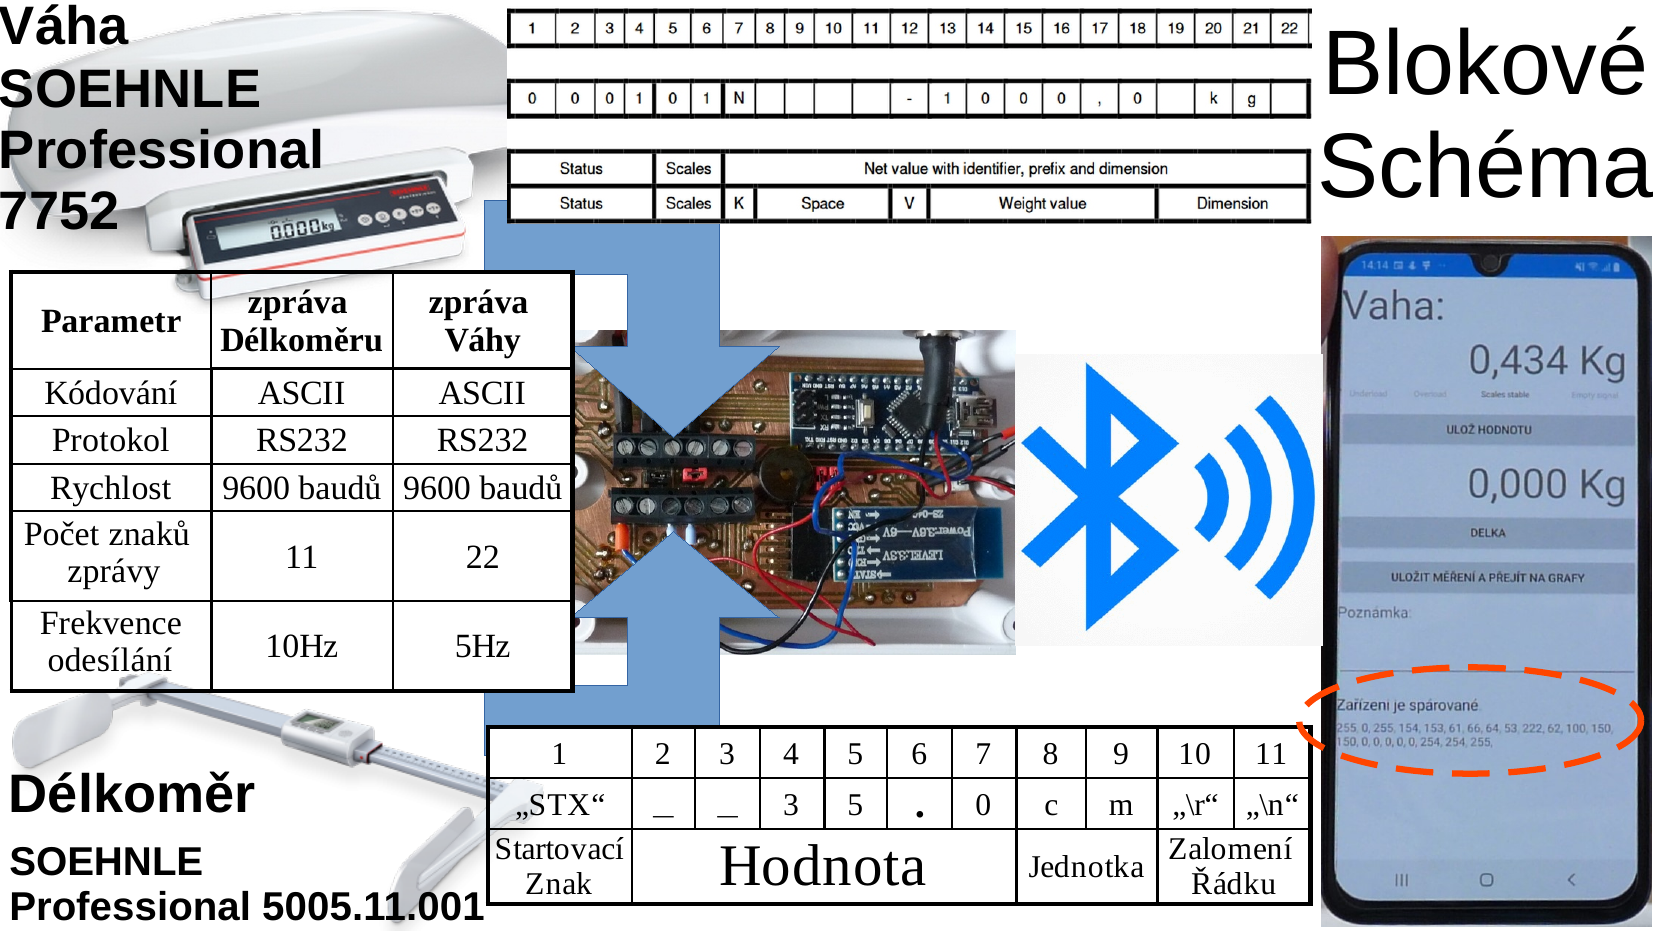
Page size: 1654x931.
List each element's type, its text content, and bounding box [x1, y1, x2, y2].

text_box Délkoměr [0, 755, 272, 831]
title Blokové Schéma [1312, 11, 1654, 217]
text_box SOEHNLE Professional 5005.11.001 [0, 831, 508, 931]
picture [0, 0, 1652, 931]
text_box Váha [0, 0, 154, 51]
text_box [484, 531, 780, 711]
text_box SOEHNLE Professional 7752 [0, 51, 343, 249]
text_box [484, 200, 780, 438]
